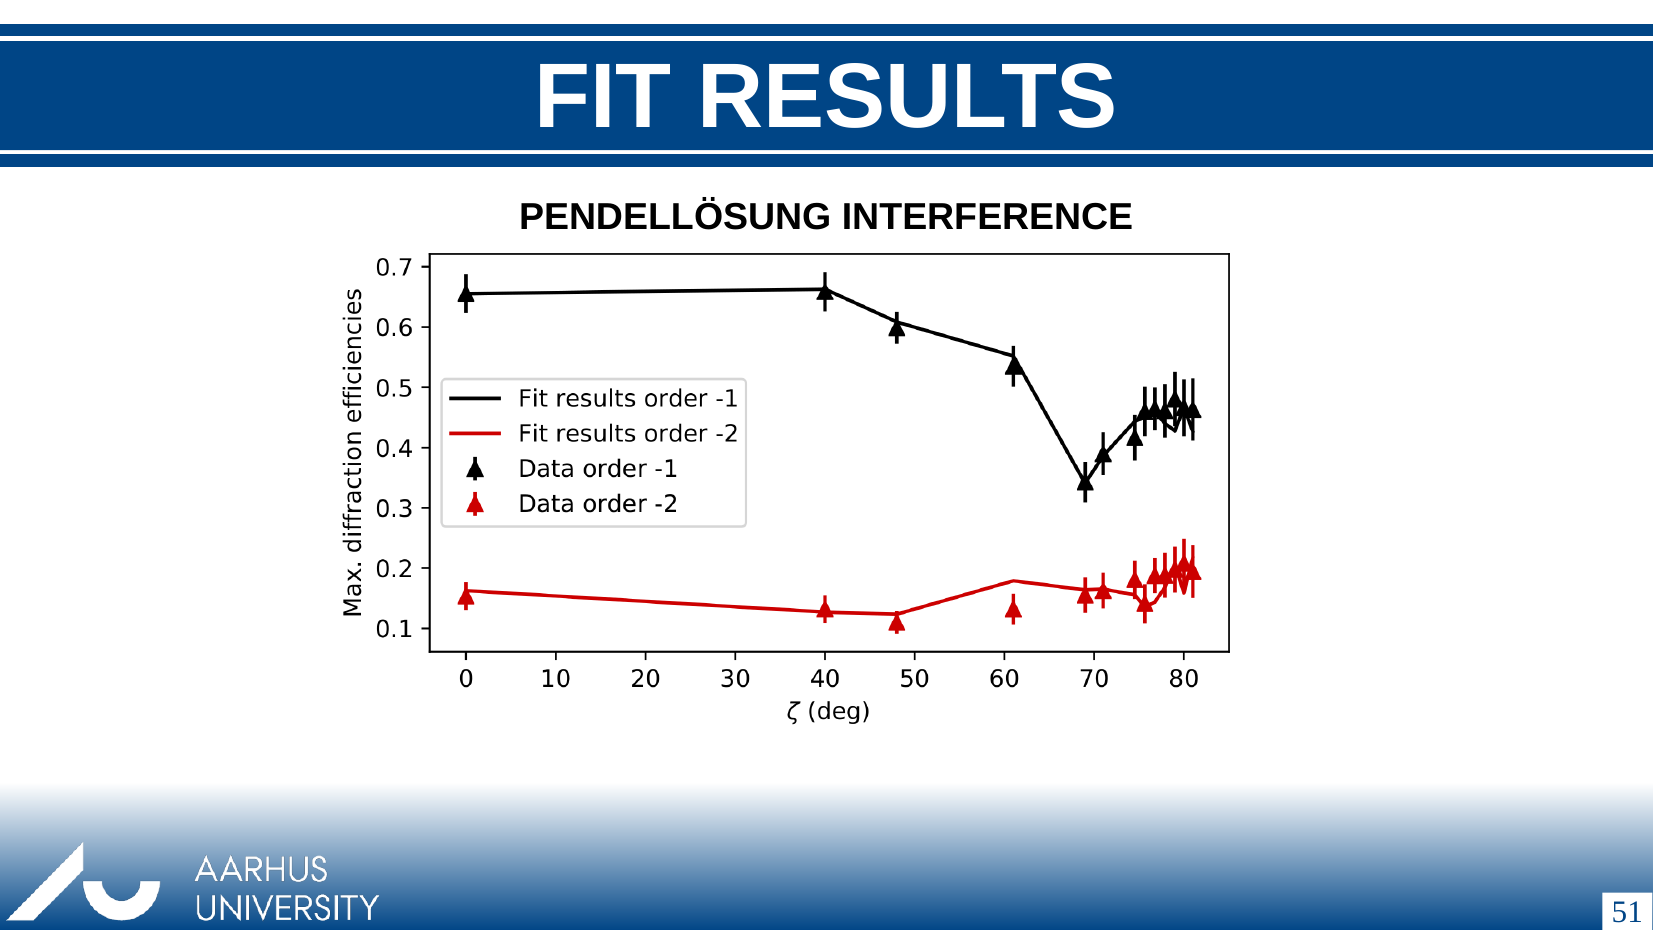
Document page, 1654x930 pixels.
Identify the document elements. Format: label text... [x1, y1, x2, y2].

picture [326, 237, 1245, 740]
title FIT RESULTS [0, 41, 1653, 151]
text_box PENDELLÖSUNG INTERFERENCE [504, 188, 1149, 237]
picture [5, 841, 414, 928]
